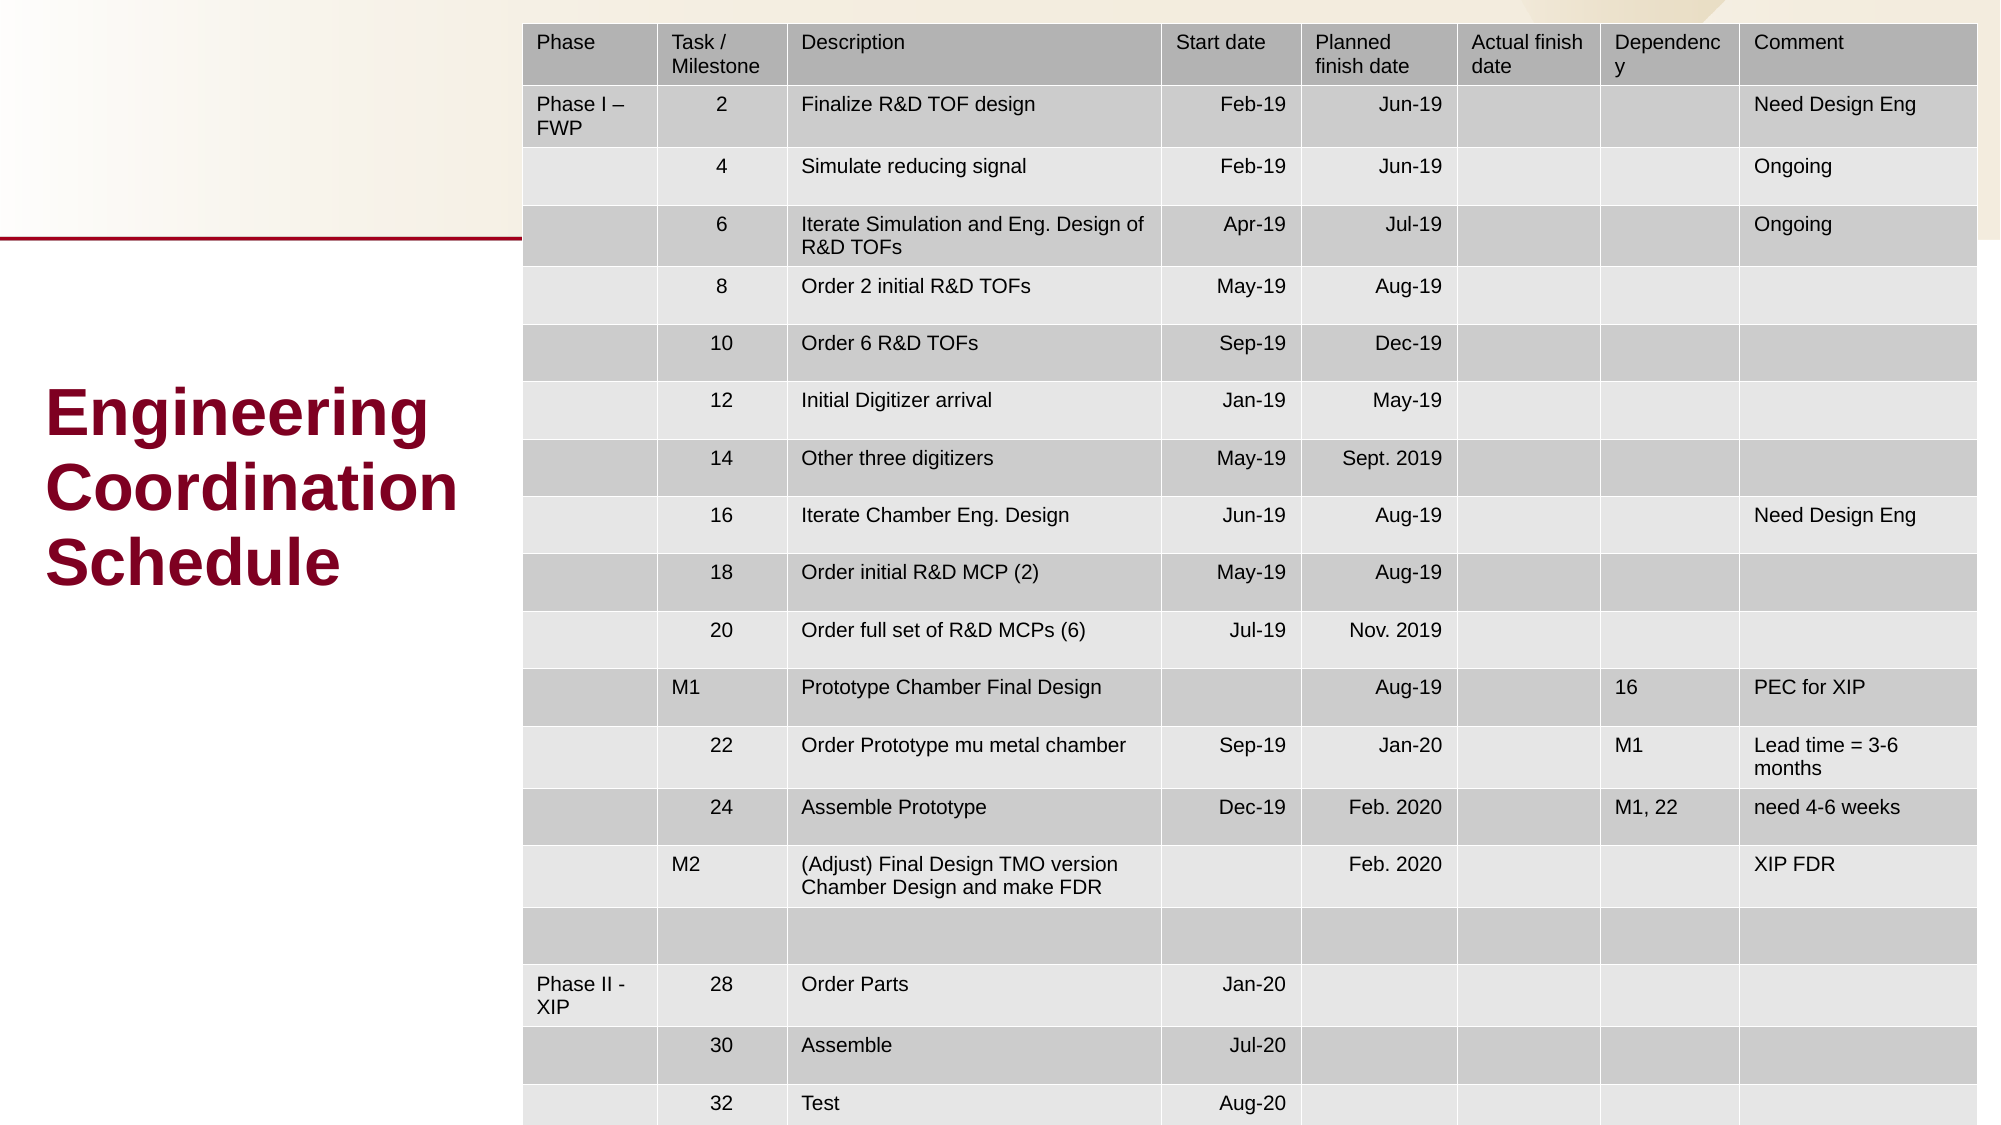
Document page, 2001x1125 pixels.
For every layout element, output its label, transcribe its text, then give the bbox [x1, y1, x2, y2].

table_cell [1458, 86, 1600, 147]
table_cell [1601, 325, 1739, 381]
table_cell Feb. 2020 [1302, 789, 1457, 845]
picture [0, 0, 2001, 262]
table_cell [1601, 206, 1739, 266]
table_cell Order initial R&D MCP (2) [788, 554, 1161, 611]
table_header Actual finish date [1458, 24, 1600, 85]
table_cell M1, 22 [1601, 789, 1739, 845]
table_header Start date [1162, 24, 1301, 85]
table_cell Need Design Eng [1740, 497, 1977, 553]
table_cell [1458, 965, 1600, 1026]
table_cell 24 [658, 789, 787, 845]
table_cell [1601, 554, 1739, 611]
table_cell Assemble Prototype [788, 789, 1161, 845]
table_cell Prototype Chamber Final Design [788, 669, 1161, 726]
table_cell [1302, 1085, 1457, 1125]
table_header Dependency [1601, 24, 1739, 85]
table_header Comment [1740, 24, 1977, 85]
table_cell [523, 1027, 657, 1084]
table_cell Feb-19 [1162, 148, 1301, 205]
table_cell 30 [658, 1027, 787, 1084]
table_cell Order 6 R&D TOFs [788, 325, 1161, 381]
table_cell [523, 1085, 657, 1125]
table_cell [1601, 148, 1739, 205]
table_cell [1601, 908, 1739, 964]
table_cell [1458, 669, 1600, 726]
table_cell 2 [658, 86, 787, 147]
table_cell 4 [658, 148, 787, 205]
table_cell Aug-19 [1302, 497, 1457, 553]
table_cell [1601, 86, 1739, 147]
table_cell [1162, 908, 1301, 964]
table_header Task / Milestone [658, 24, 787, 85]
table_cell [1458, 325, 1600, 381]
table_cell [1740, 1027, 1977, 1084]
table_cell May-19 [1162, 267, 1301, 324]
table_cell need 4-6 weeks [1740, 789, 1977, 845]
table_cell Initial Digitizer arrival [788, 382, 1161, 439]
table_cell [1601, 267, 1739, 324]
table_header Description [788, 24, 1161, 85]
table_cell Lead time = 3-6 months [1740, 727, 1977, 788]
table_cell [1458, 1027, 1600, 1084]
table_cell 12 [658, 382, 787, 439]
table_cell [1740, 382, 1977, 439]
table_cell [523, 669, 657, 726]
table_cell Assemble [788, 1027, 1161, 1084]
table_cell [1458, 148, 1600, 205]
table_header Planned finish date [1302, 24, 1457, 85]
table_cell [523, 612, 657, 668]
table_cell [523, 846, 657, 907]
table_cell Jun-19 [1302, 148, 1457, 205]
table_cell 14 [658, 440, 787, 496]
table_cell [1601, 612, 1739, 668]
table_cell [1302, 1027, 1457, 1084]
table_cell 32 [658, 1085, 787, 1125]
table_cell Dec-19 [1302, 325, 1457, 381]
table_cell Ongoing [1740, 206, 1977, 266]
table_cell May-19 [1162, 440, 1301, 496]
table_cell [523, 325, 657, 381]
table_cell [1601, 1027, 1739, 1084]
table_cell Other three digitizers [788, 440, 1161, 496]
table_cell Aug-19 [1302, 267, 1457, 324]
table_cell [523, 267, 657, 324]
table_cell Dec-19 [1162, 789, 1301, 845]
table_cell [1601, 1085, 1739, 1125]
table_cell Apr-19 [1162, 206, 1301, 266]
table_cell 16 [1601, 669, 1739, 726]
table_cell M1 [1601, 727, 1739, 788]
table_cell Feb-19 [1162, 86, 1301, 147]
table_cell Order full set of R&D MCPs (6) [788, 612, 1161, 668]
table_cell [1740, 908, 1977, 964]
table_cell Order 2 initial R&D TOFs [788, 267, 1161, 324]
table_cell [523, 206, 657, 266]
table_cell XIP FDR [1740, 846, 1977, 907]
table_cell [1458, 206, 1600, 266]
table_cell Ongoing [1740, 148, 1977, 205]
table_cell [1162, 846, 1301, 907]
table_cell (Adjust) Final Design TMO version Chamber Design and make FDR [788, 846, 1161, 907]
table_cell [1601, 965, 1739, 1026]
table_cell Sept. 2019 [1302, 440, 1457, 496]
table_cell [1458, 908, 1600, 964]
table_cell Phase I – FWP [523, 86, 657, 147]
table_cell [1458, 727, 1600, 788]
table_cell [788, 908, 1161, 964]
table_cell [1601, 440, 1739, 496]
table_cell Jan-20 [1162, 965, 1301, 1026]
table_cell [523, 789, 657, 845]
table_cell [1458, 267, 1600, 324]
table_cell Jun-19 [1162, 497, 1301, 553]
title Engineering Coordination Schedule [45, 299, 462, 676]
table_cell [1458, 440, 1600, 496]
table_cell [1458, 789, 1600, 845]
table_cell [523, 554, 657, 611]
table_cell 6 [658, 206, 787, 266]
table_cell Jan-20 [1302, 727, 1457, 788]
table_cell M1 [658, 669, 787, 726]
table_cell [523, 727, 657, 788]
table_cell [1162, 669, 1301, 726]
table_cell [1302, 965, 1457, 1026]
table_cell [1458, 382, 1600, 439]
table_cell [1740, 325, 1977, 381]
table_cell Iterate Chamber Eng. Design [788, 497, 1161, 553]
table_cell 28 [658, 965, 787, 1026]
table_cell Aug-19 [1302, 669, 1457, 726]
table_cell [1458, 497, 1600, 553]
table_cell [523, 148, 657, 205]
table_cell Jun-19 [1302, 86, 1457, 147]
table_cell [1601, 497, 1739, 553]
table_cell [523, 497, 657, 553]
table_cell M2 [658, 846, 787, 907]
table_cell [1458, 846, 1600, 907]
table_cell Jul-19 [1302, 206, 1457, 266]
table_cell [1458, 612, 1600, 668]
table_cell [1601, 382, 1739, 439]
table_cell Finalize R&D TOF design [788, 86, 1161, 147]
table_cell Need Design Eng [1740, 86, 1977, 147]
table_cell 10 [658, 325, 787, 381]
table_cell [1740, 267, 1977, 324]
table_cell [1740, 612, 1977, 668]
table_cell Phase II - XIP [523, 965, 657, 1026]
table_cell PEC for XIP [1740, 669, 1977, 726]
table_cell Aug-20 [1162, 1085, 1301, 1125]
table_cell Sep-19 [1162, 727, 1301, 788]
table_cell [1740, 440, 1977, 496]
table_cell May-19 [1302, 382, 1457, 439]
table_cell Jan-19 [1162, 382, 1301, 439]
table_cell Jul-19 [1162, 612, 1301, 668]
table_header Phase [523, 24, 657, 85]
table_cell [658, 908, 787, 964]
table_cell [1458, 554, 1600, 611]
table_cell [1740, 965, 1977, 1026]
table_cell Aug-19 [1302, 554, 1457, 611]
table_cell 8 [658, 267, 787, 324]
table_cell 16 [658, 497, 787, 553]
table_cell [1458, 1085, 1600, 1125]
table_cell Sep-19 [1162, 325, 1301, 381]
table_cell Simulate reducing signal [788, 148, 1161, 205]
table_cell Order Parts [788, 965, 1161, 1026]
table_cell [1740, 1085, 1977, 1125]
table_cell Order Prototype mu metal chamber [788, 727, 1161, 788]
table_cell [523, 908, 657, 964]
table_cell [1740, 554, 1977, 611]
table_cell May-19 [1162, 554, 1301, 611]
table_cell Nov. 2019 [1302, 612, 1457, 668]
table_cell [523, 440, 657, 496]
table_cell Iterate Simulation and Eng. Design of R&D TOFs [788, 206, 1161, 266]
table_cell [1601, 846, 1739, 907]
table_cell Jul-20 [1162, 1027, 1301, 1084]
table_cell Feb. 2020 [1302, 846, 1457, 907]
table_cell 18 [658, 554, 787, 611]
table_cell [1302, 908, 1457, 964]
table_cell [523, 382, 657, 439]
table_cell 20 [658, 612, 787, 668]
table_cell 22 [658, 727, 787, 788]
table_cell Test [788, 1085, 1161, 1125]
